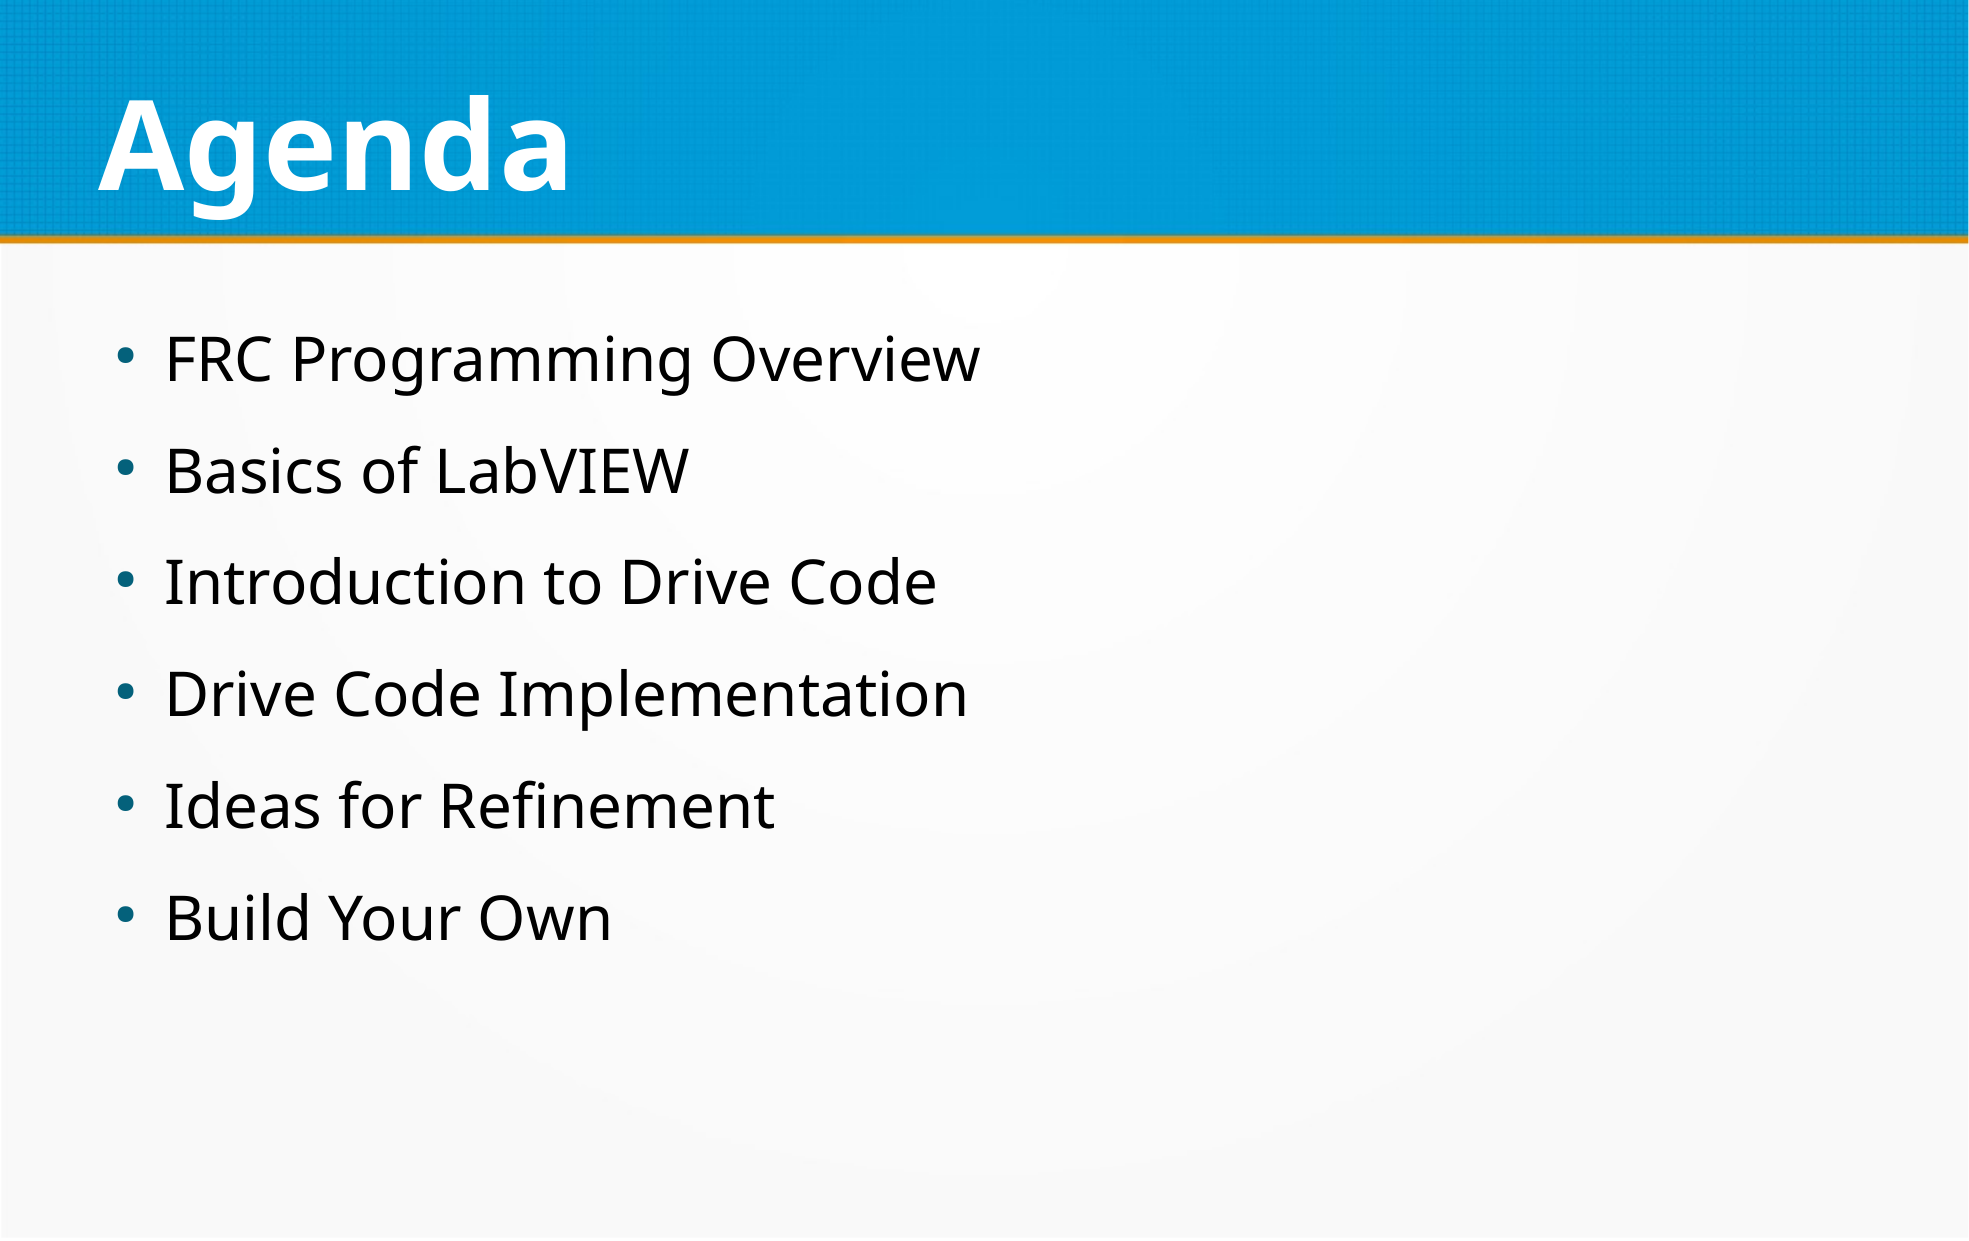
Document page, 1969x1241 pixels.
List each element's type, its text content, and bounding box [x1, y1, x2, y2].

title Agenda [98, 19, 1870, 227]
list FRC Programming Overview Basics of LabVIEW Introduction to Drive Code Drive Code Implementation Ideas for Refinement Build Your Own [98, 315, 1036, 1081]
picture [0, 233, 1969, 1241]
